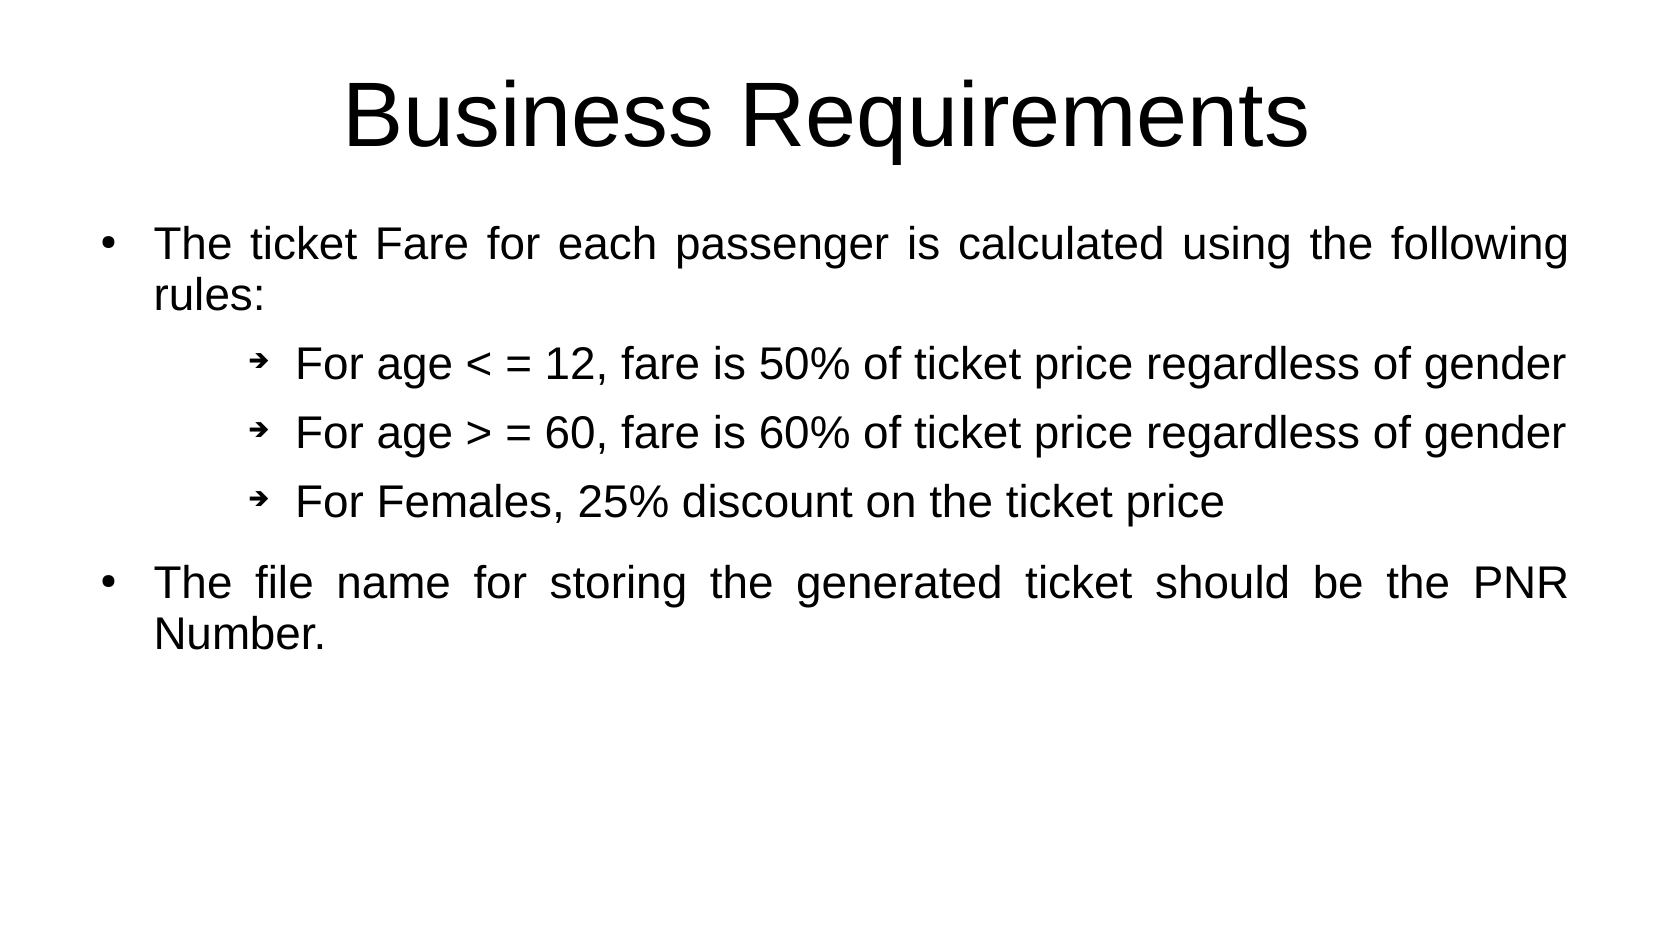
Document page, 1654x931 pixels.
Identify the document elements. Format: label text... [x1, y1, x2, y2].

list The ticket Fare for each passenger is calculated using the following rules: For age < = 12, fare is 50% of ticket price regardless of gender For age > = 60, fare is 60% of ticket price regardless of gender For Females, 25% discount on the ticket price The file name for storing the generated ticket should be the PNR Number. [82, 217, 1571, 758]
title Business Requirements [82, 37, 1571, 193]
